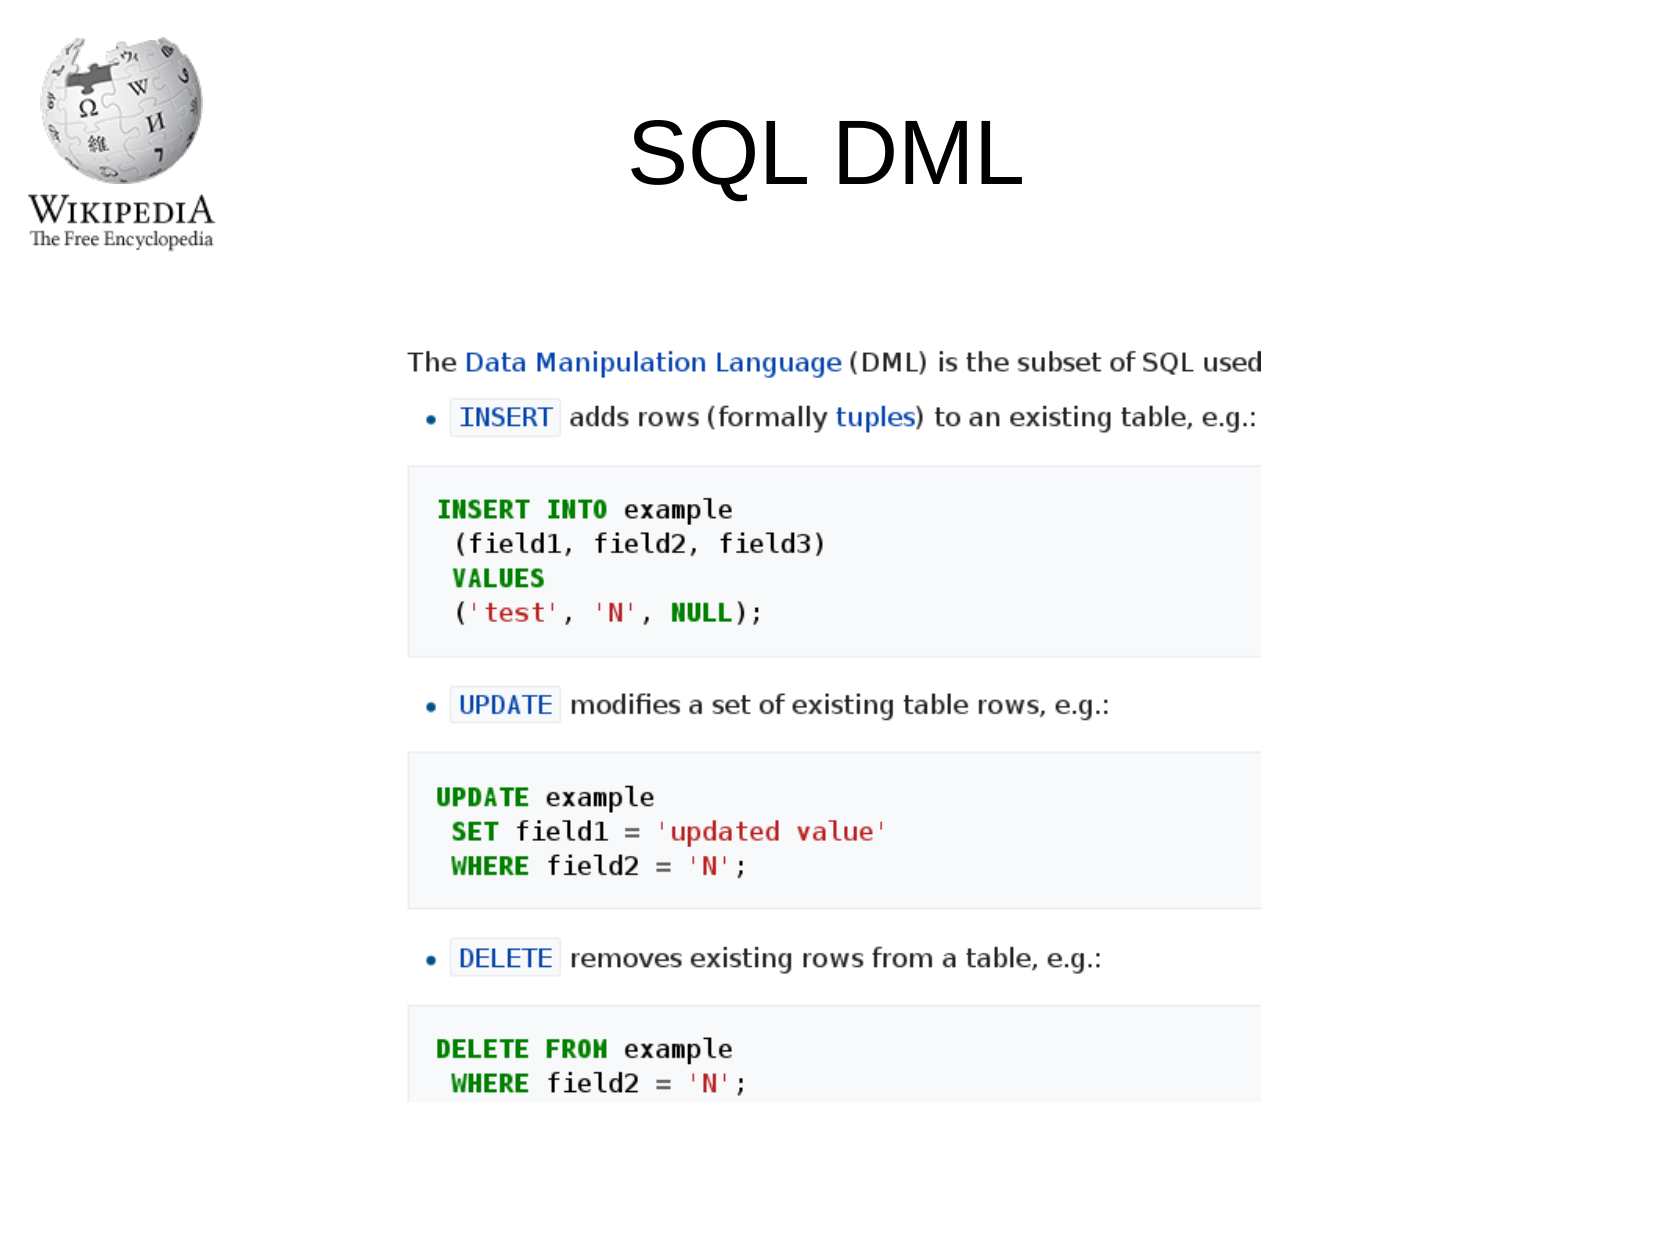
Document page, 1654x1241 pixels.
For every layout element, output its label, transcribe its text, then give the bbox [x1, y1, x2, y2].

picture [16, 14, 228, 258]
title SQL DML [228, 49, 1571, 257]
picture [400, 342, 1261, 1102]
